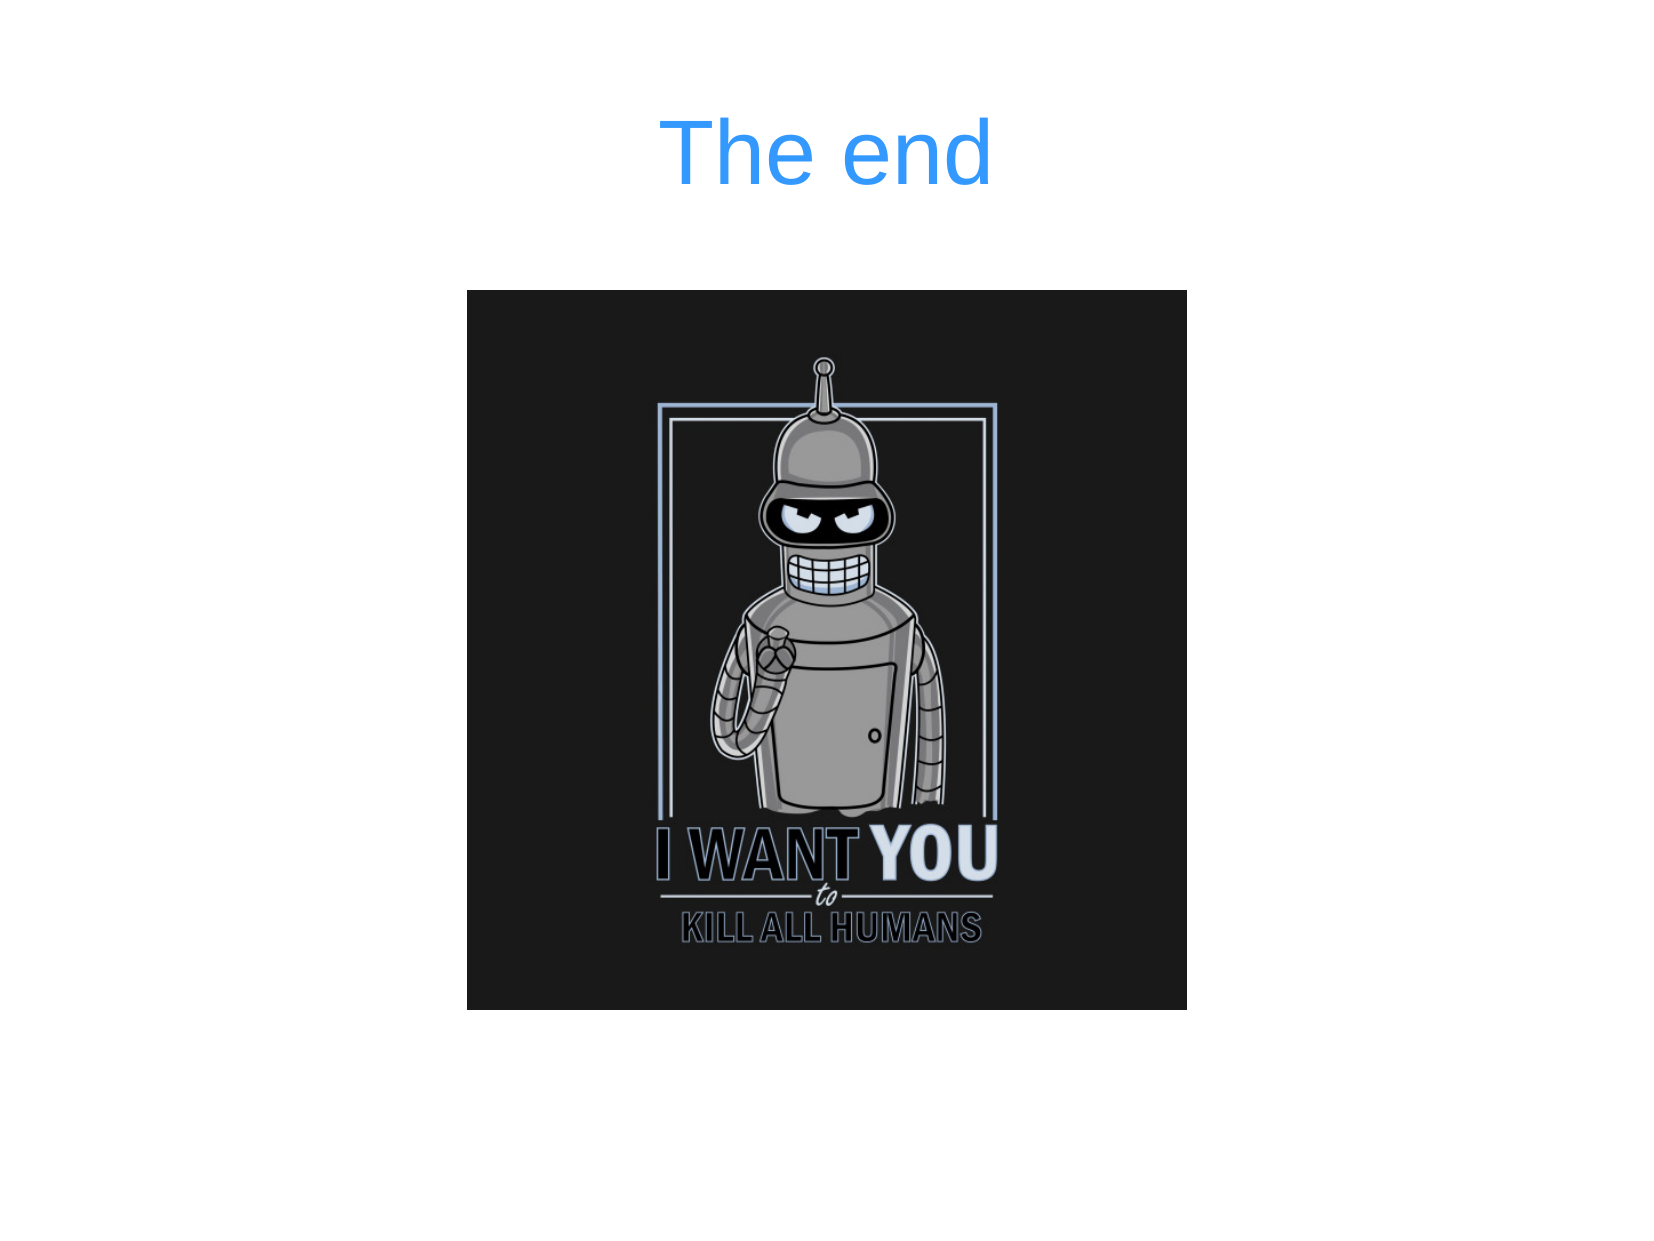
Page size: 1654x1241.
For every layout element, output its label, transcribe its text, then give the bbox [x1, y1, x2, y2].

picture [467, 290, 1187, 1010]
title The end [82, 49, 1571, 257]
